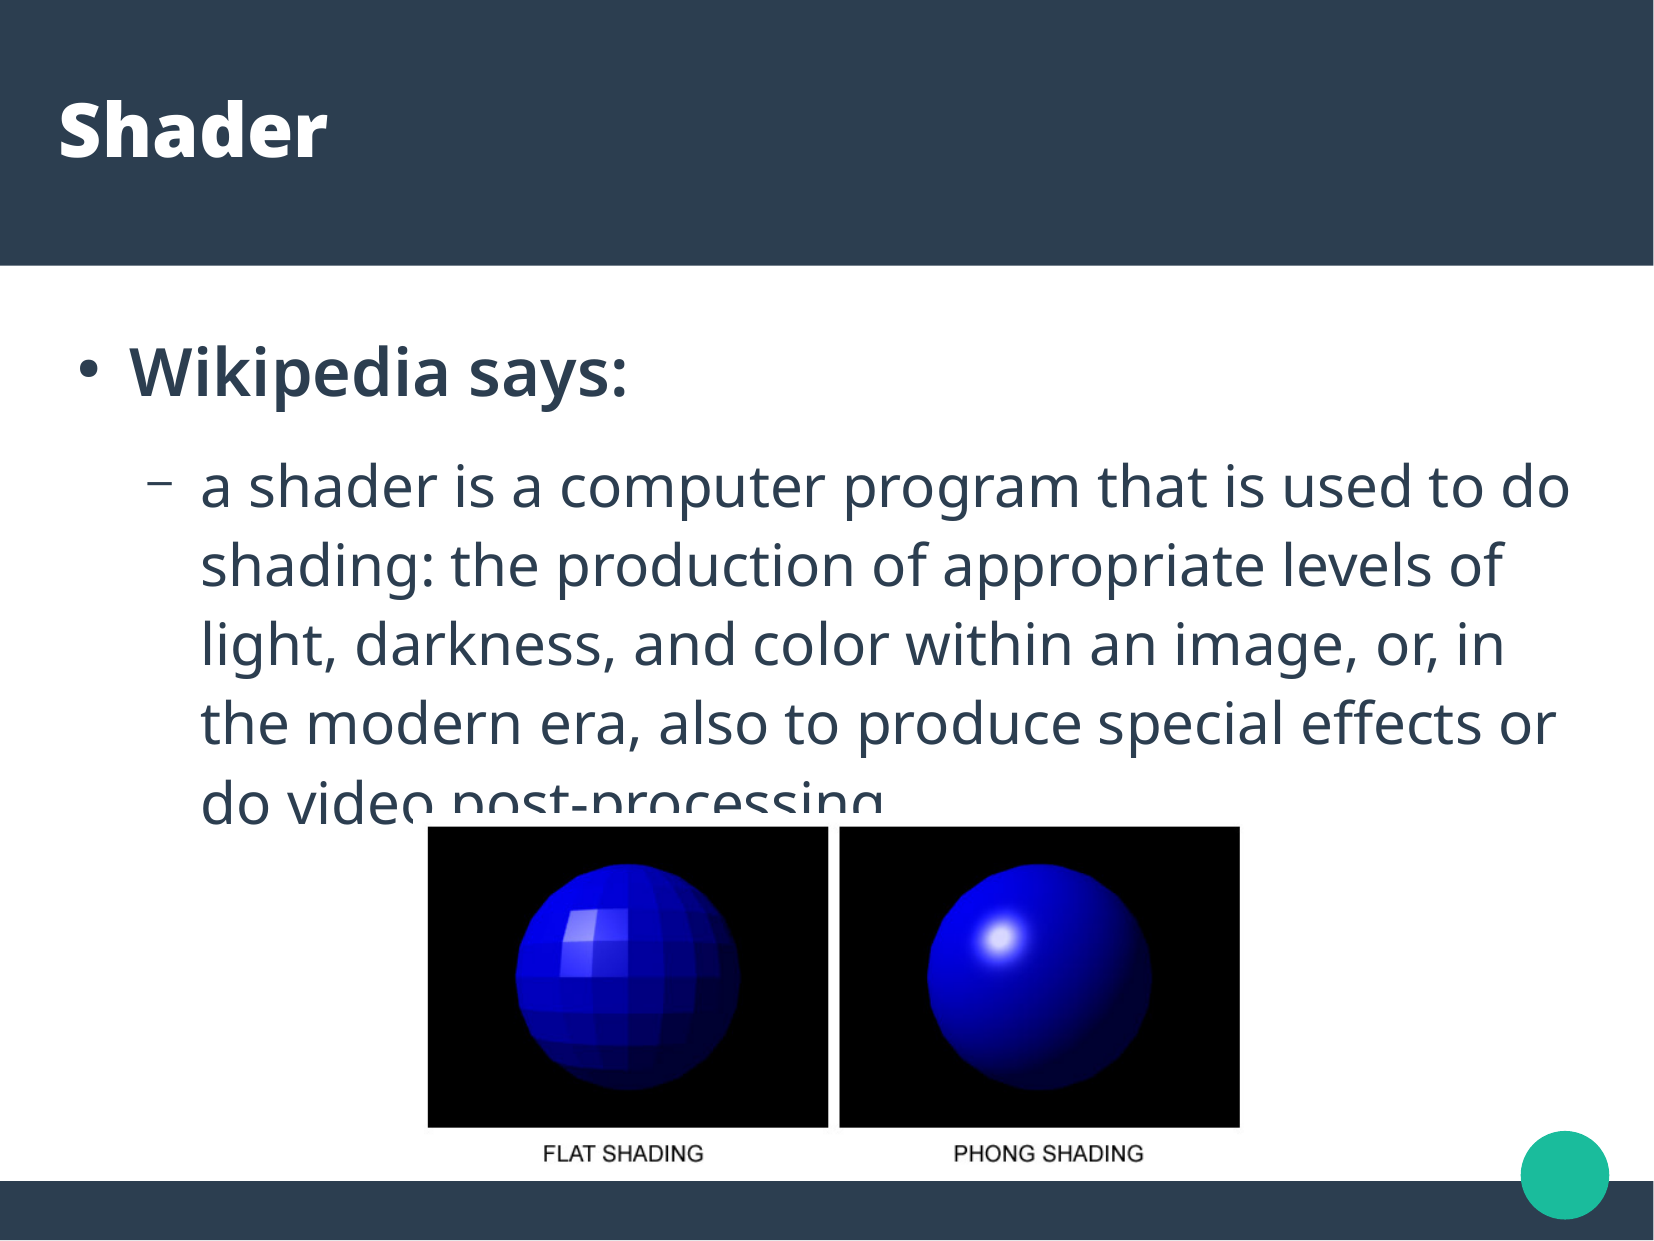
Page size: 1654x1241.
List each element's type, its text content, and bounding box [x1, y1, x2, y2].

picture [413, 813, 1255, 1178]
title Shader [59, 49, 1595, 207]
list Wikipedia says: a shader is a computer program that is used to do shading: the production of appropriate levels of light, darkness, and color within an image, or, in the modern era, also to produce special effects or do video post-processing. [59, 324, 1595, 1152]
